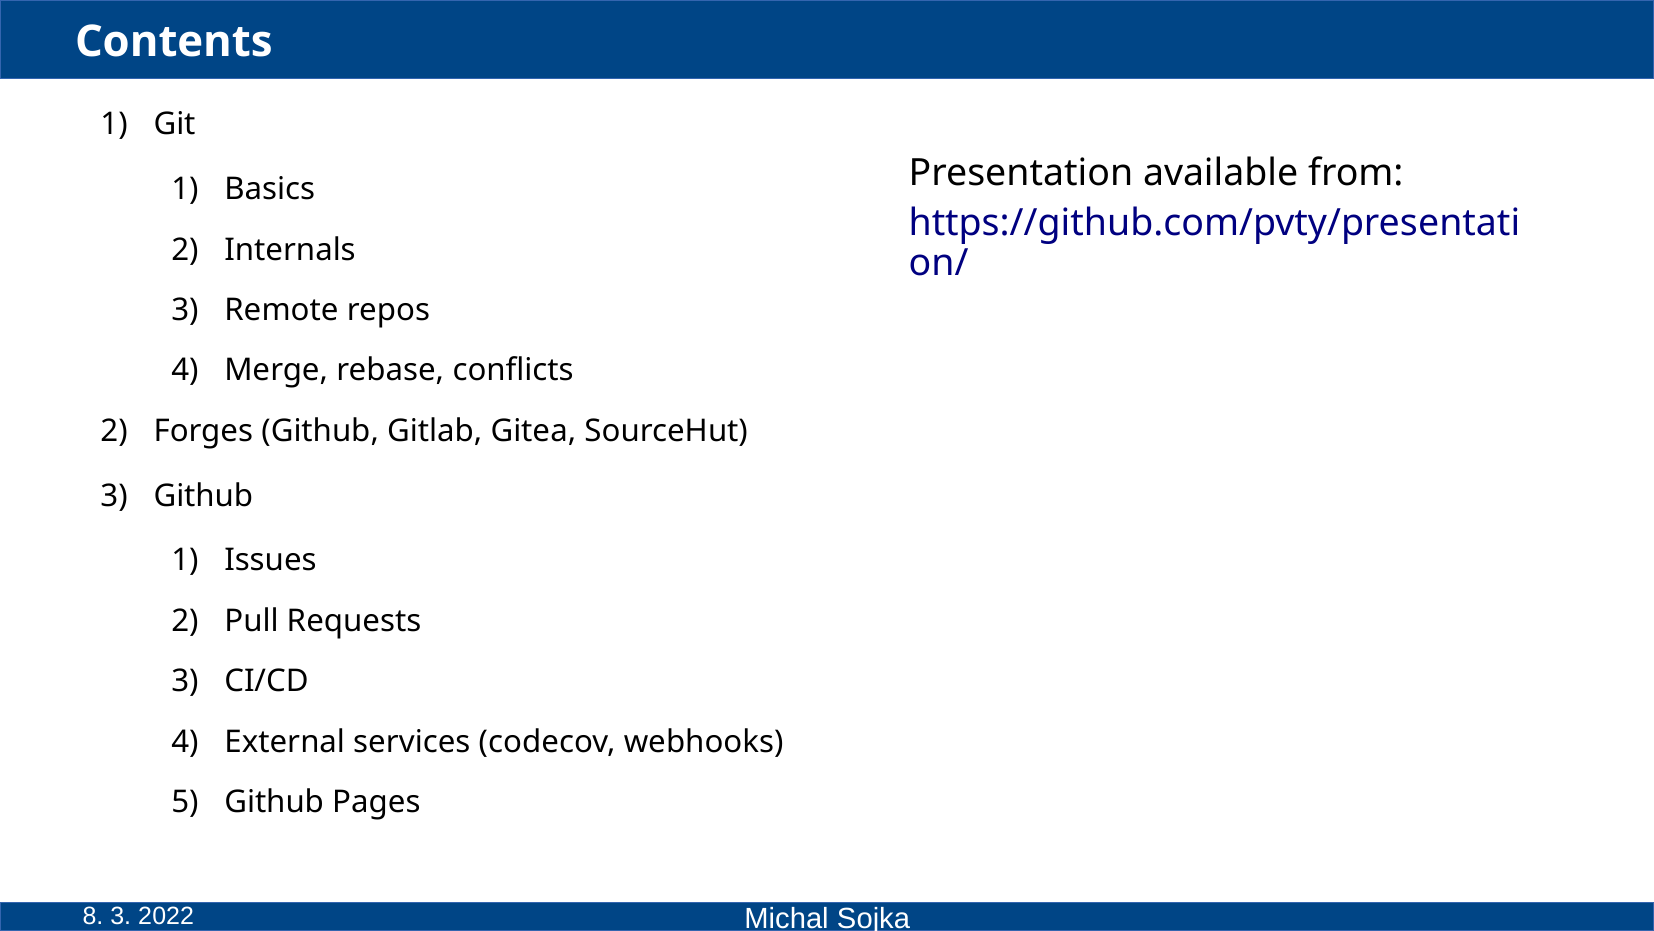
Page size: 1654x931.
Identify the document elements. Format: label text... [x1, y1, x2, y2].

text_box Presentation available from: https://github.com/pvty/presentation/ [893, 137, 1557, 260]
title Contents [75, 0, 1654, 79]
list Git Basics Internals Remote repos Merge, rebase, conflicts Forges (Github, Gitlab, Gitea, SourceHut) Github Issues Pull Requests CI/CD External services (codecov, webhooks) Github Pages [82, 101, 1571, 878]
